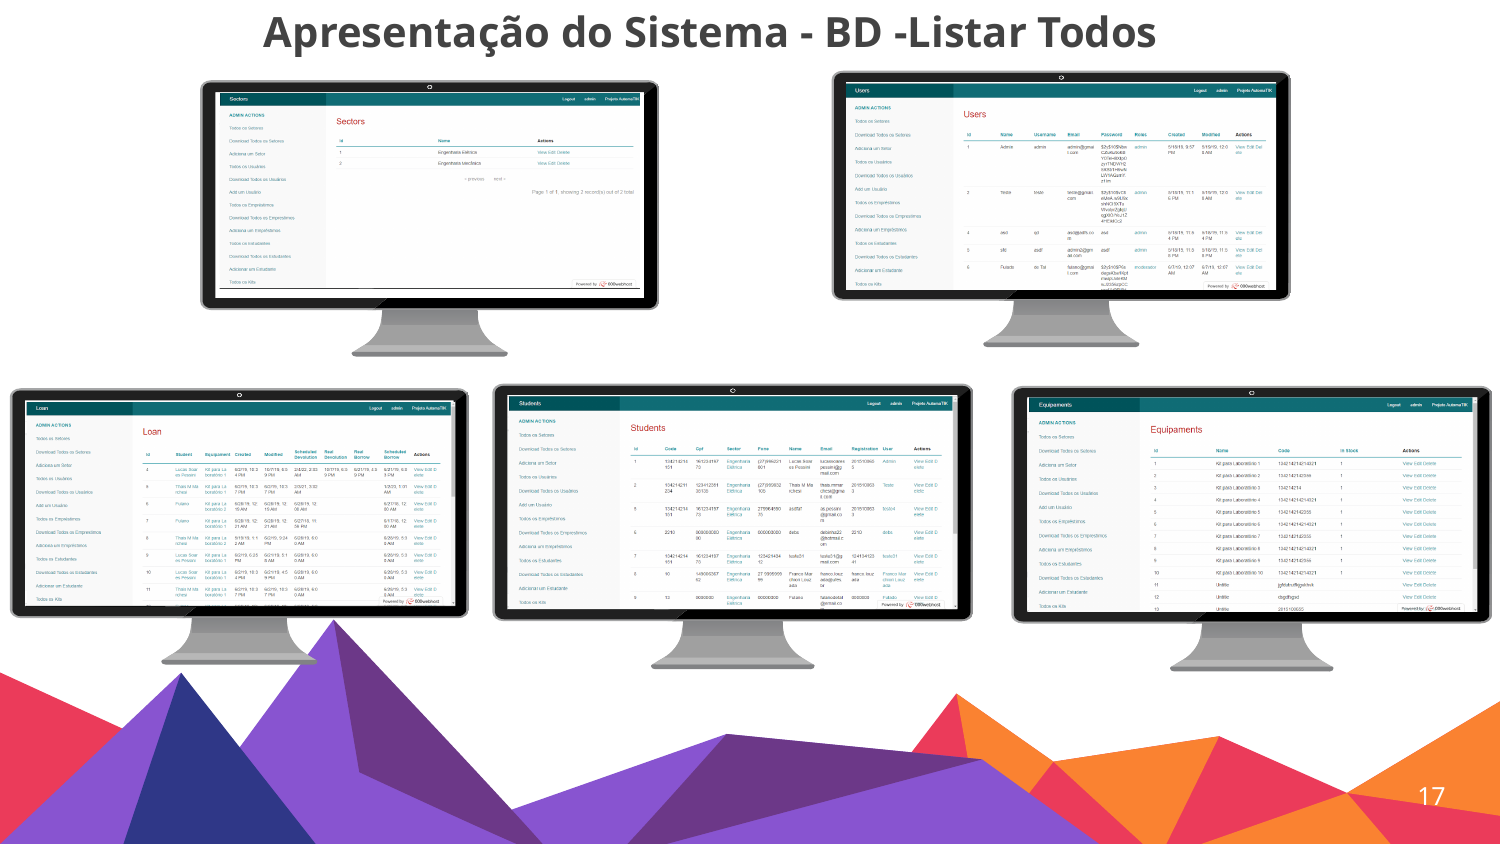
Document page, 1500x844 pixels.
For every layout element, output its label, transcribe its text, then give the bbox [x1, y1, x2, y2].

text_box [1011, 385, 1493, 672]
title Apresentação do Sistema - BD -Listar Todos [248, 21, 1292, 71]
text_box [831, 70, 1292, 348]
slide_number <number> [1402, 764, 1493, 830]
picture [507, 395, 958, 610]
text_box [9, 388, 470, 665]
text_box [492, 383, 974, 670]
picture [219, 93, 640, 289]
picture [846, 82, 1277, 290]
text_box [200, 80, 660, 357]
picture [25, 402, 456, 607]
picture [1027, 397, 1478, 612]
